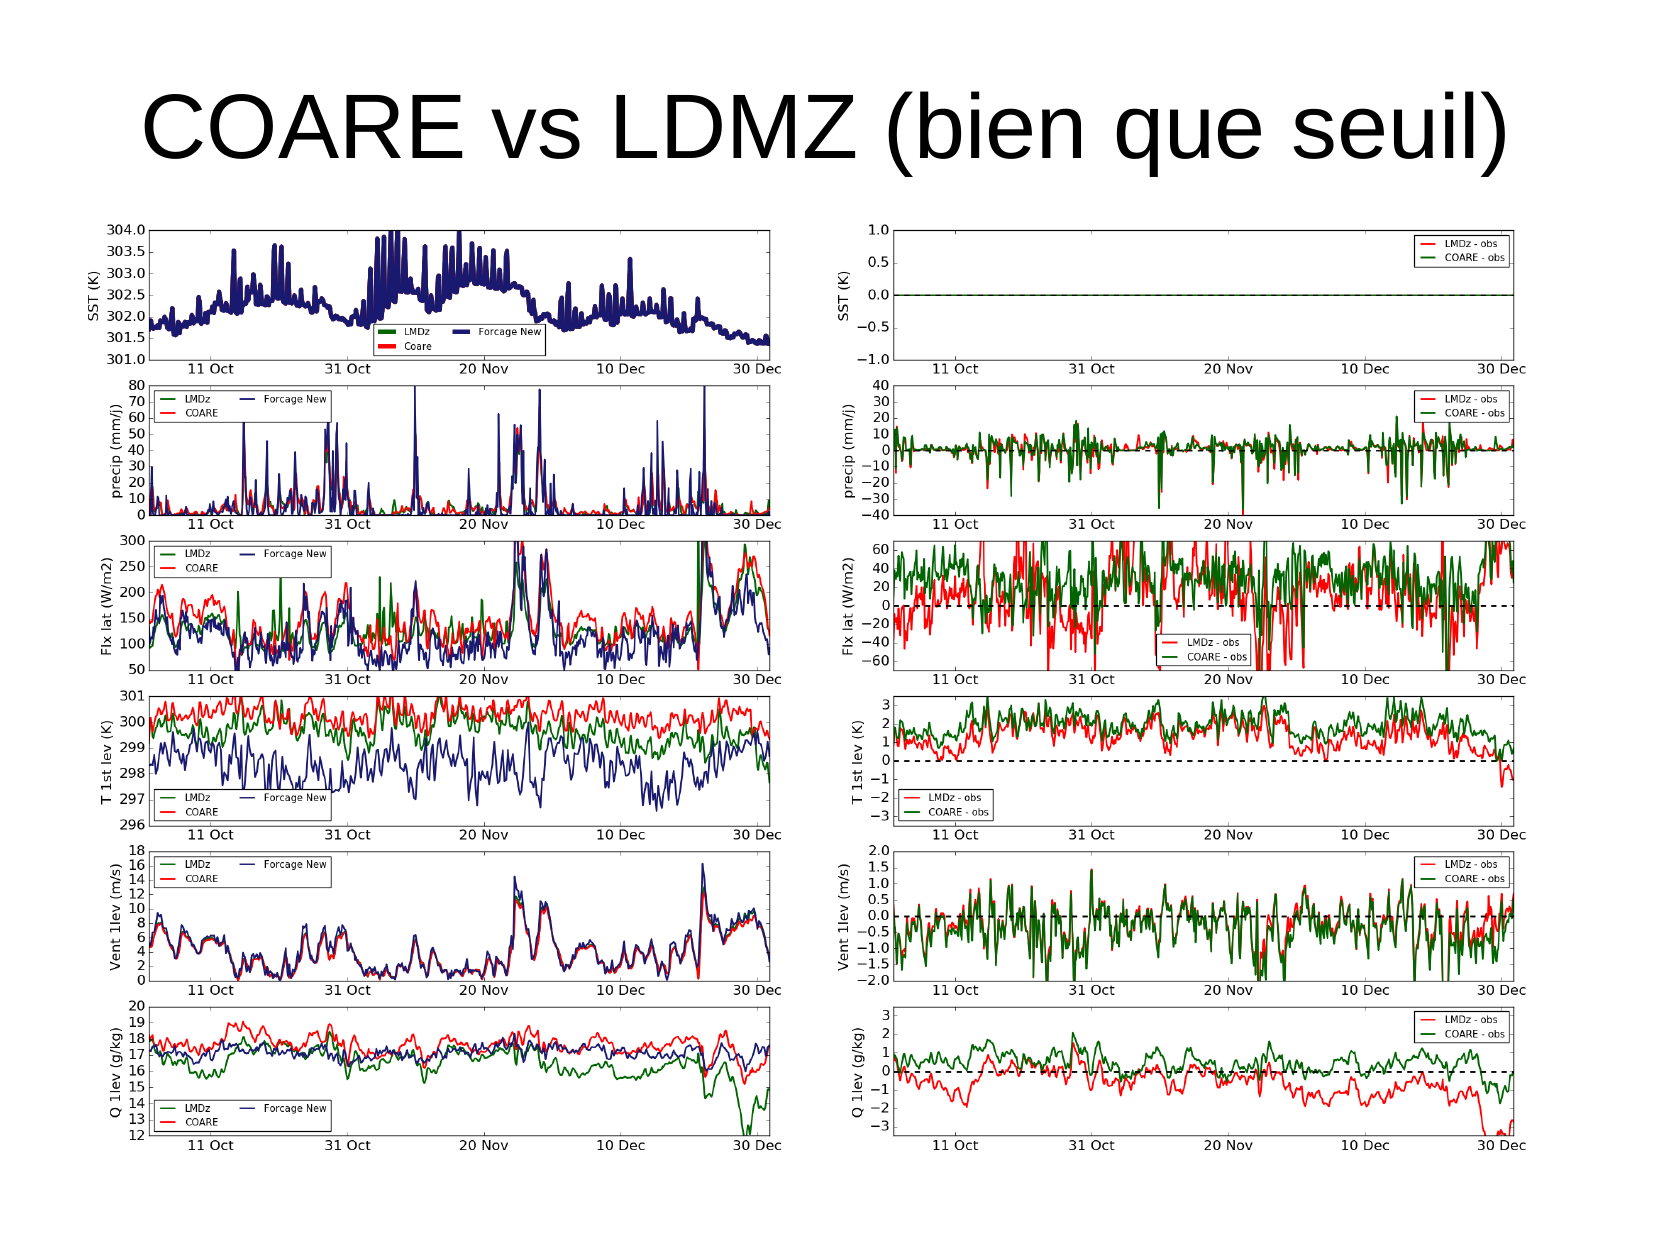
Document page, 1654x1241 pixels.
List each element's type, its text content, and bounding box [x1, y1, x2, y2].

picture [82, 218, 1532, 1158]
title COARE vs LDMZ (bien que seuil) [82, 23, 1571, 231]
